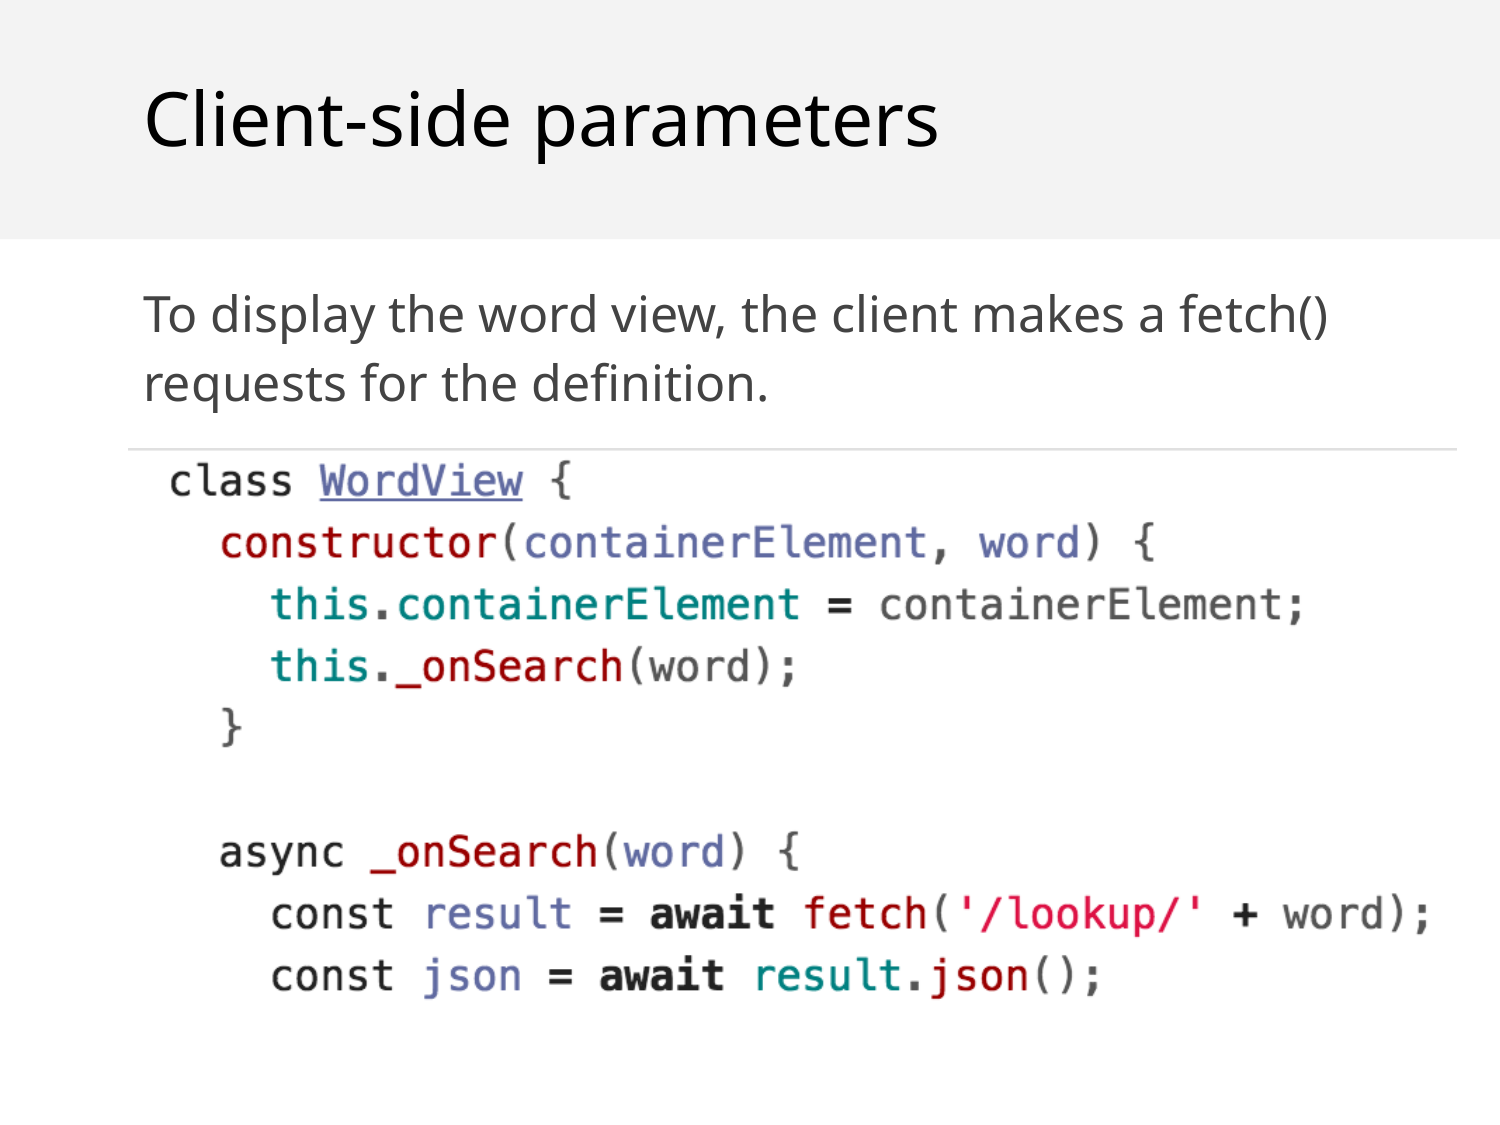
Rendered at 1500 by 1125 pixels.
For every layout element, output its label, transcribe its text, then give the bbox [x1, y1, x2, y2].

title Client-side parameters [128, 56, 1372, 183]
picture [128, 448, 1457, 1013]
list To display the word view, the client makes a fetch() requests for the definition. [128, 258, 1383, 445]
